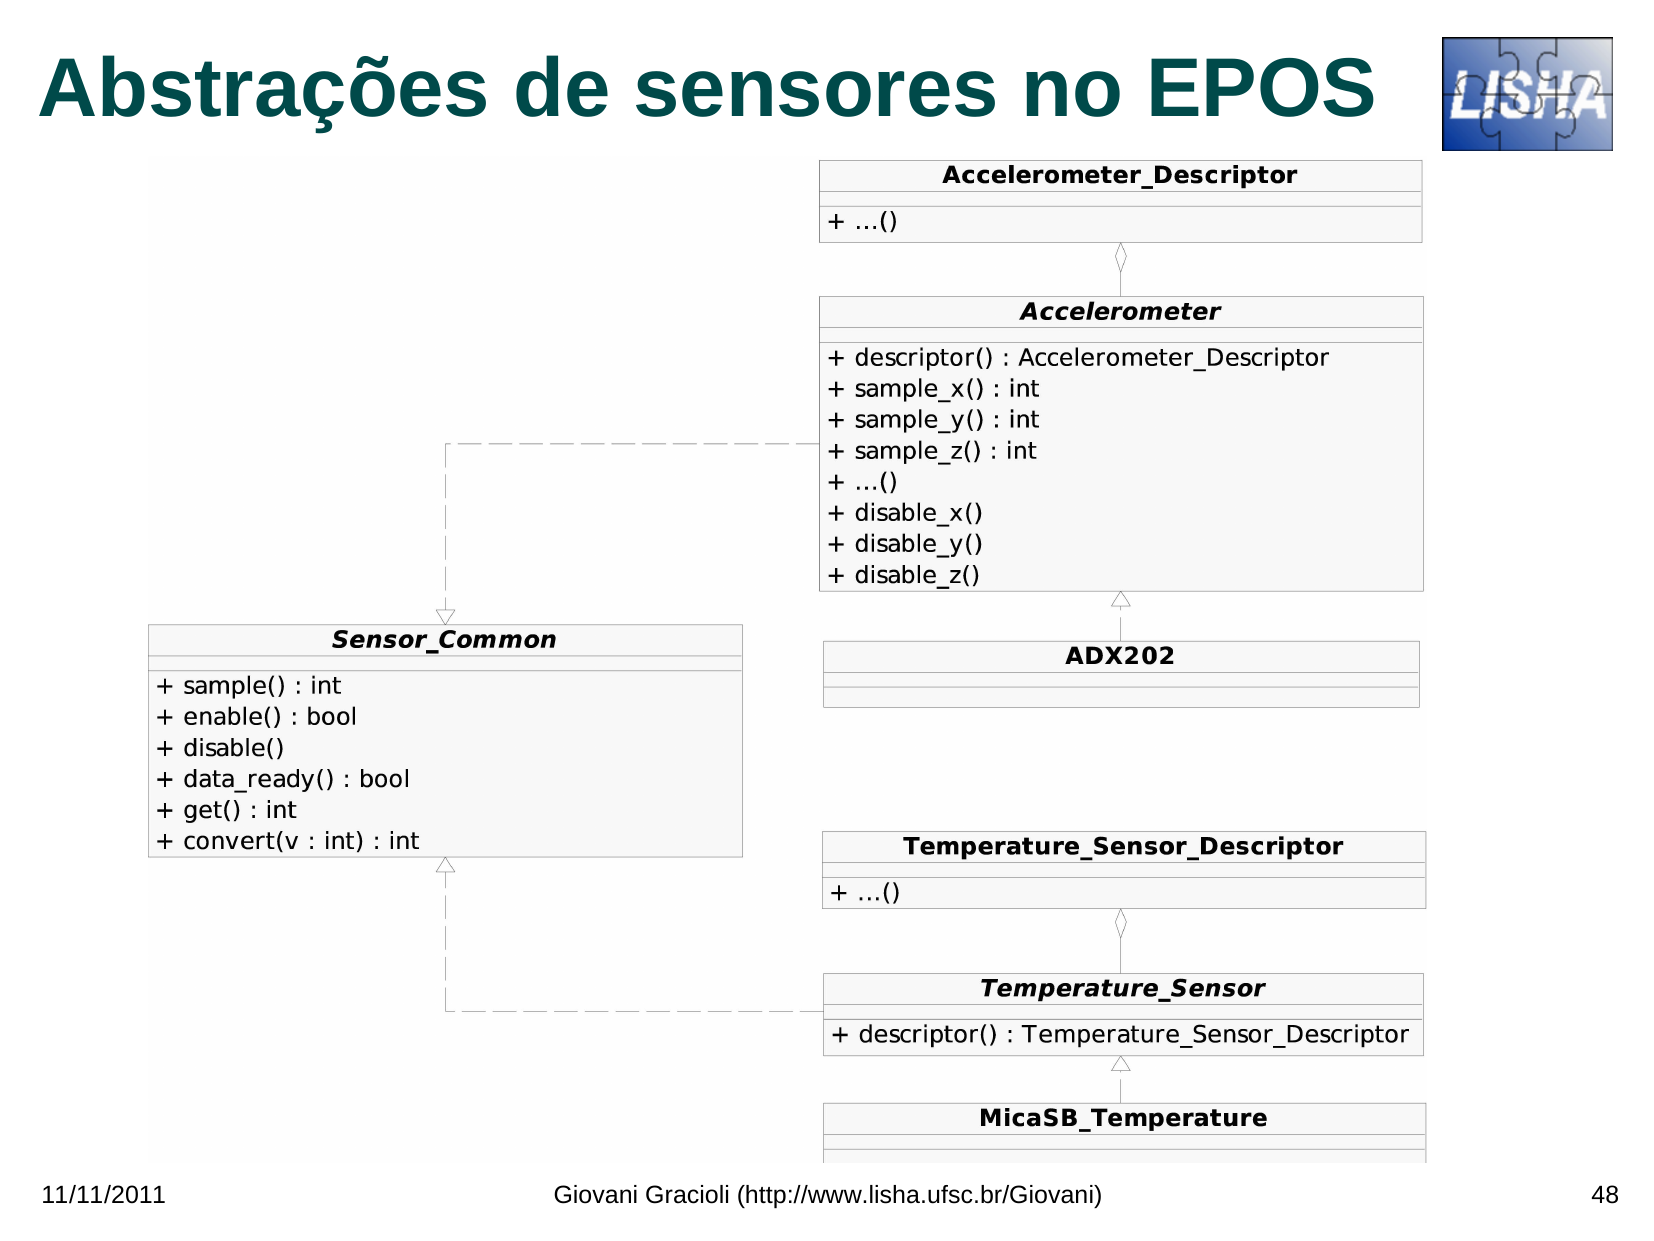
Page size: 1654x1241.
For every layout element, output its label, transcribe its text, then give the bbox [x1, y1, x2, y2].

title Abstrações de sensores no EPOS [37, 37, 1426, 151]
picture [1442, 37, 1613, 151]
picture [148, 156, 1427, 1163]
